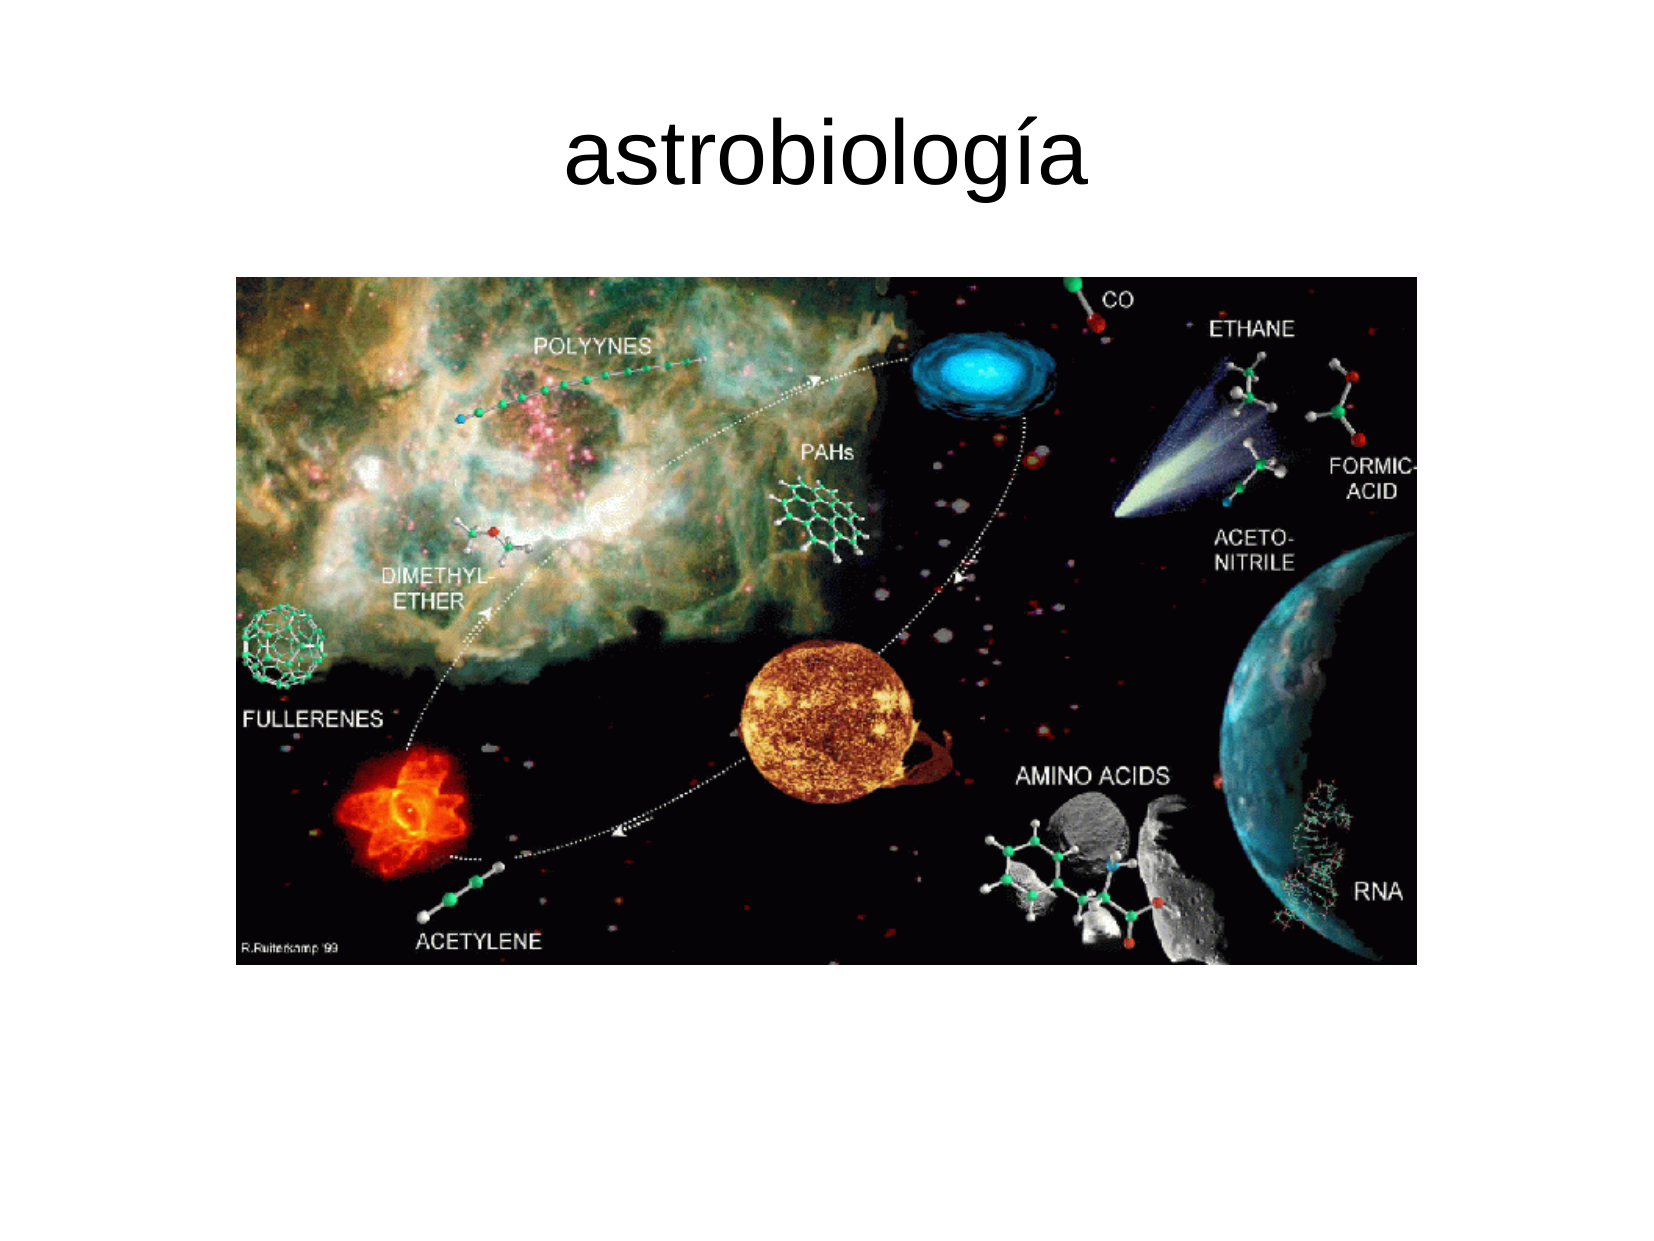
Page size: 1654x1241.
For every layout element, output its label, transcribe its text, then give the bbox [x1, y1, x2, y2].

title astrobiología [82, 49, 1571, 257]
picture [236, 277, 1417, 965]
